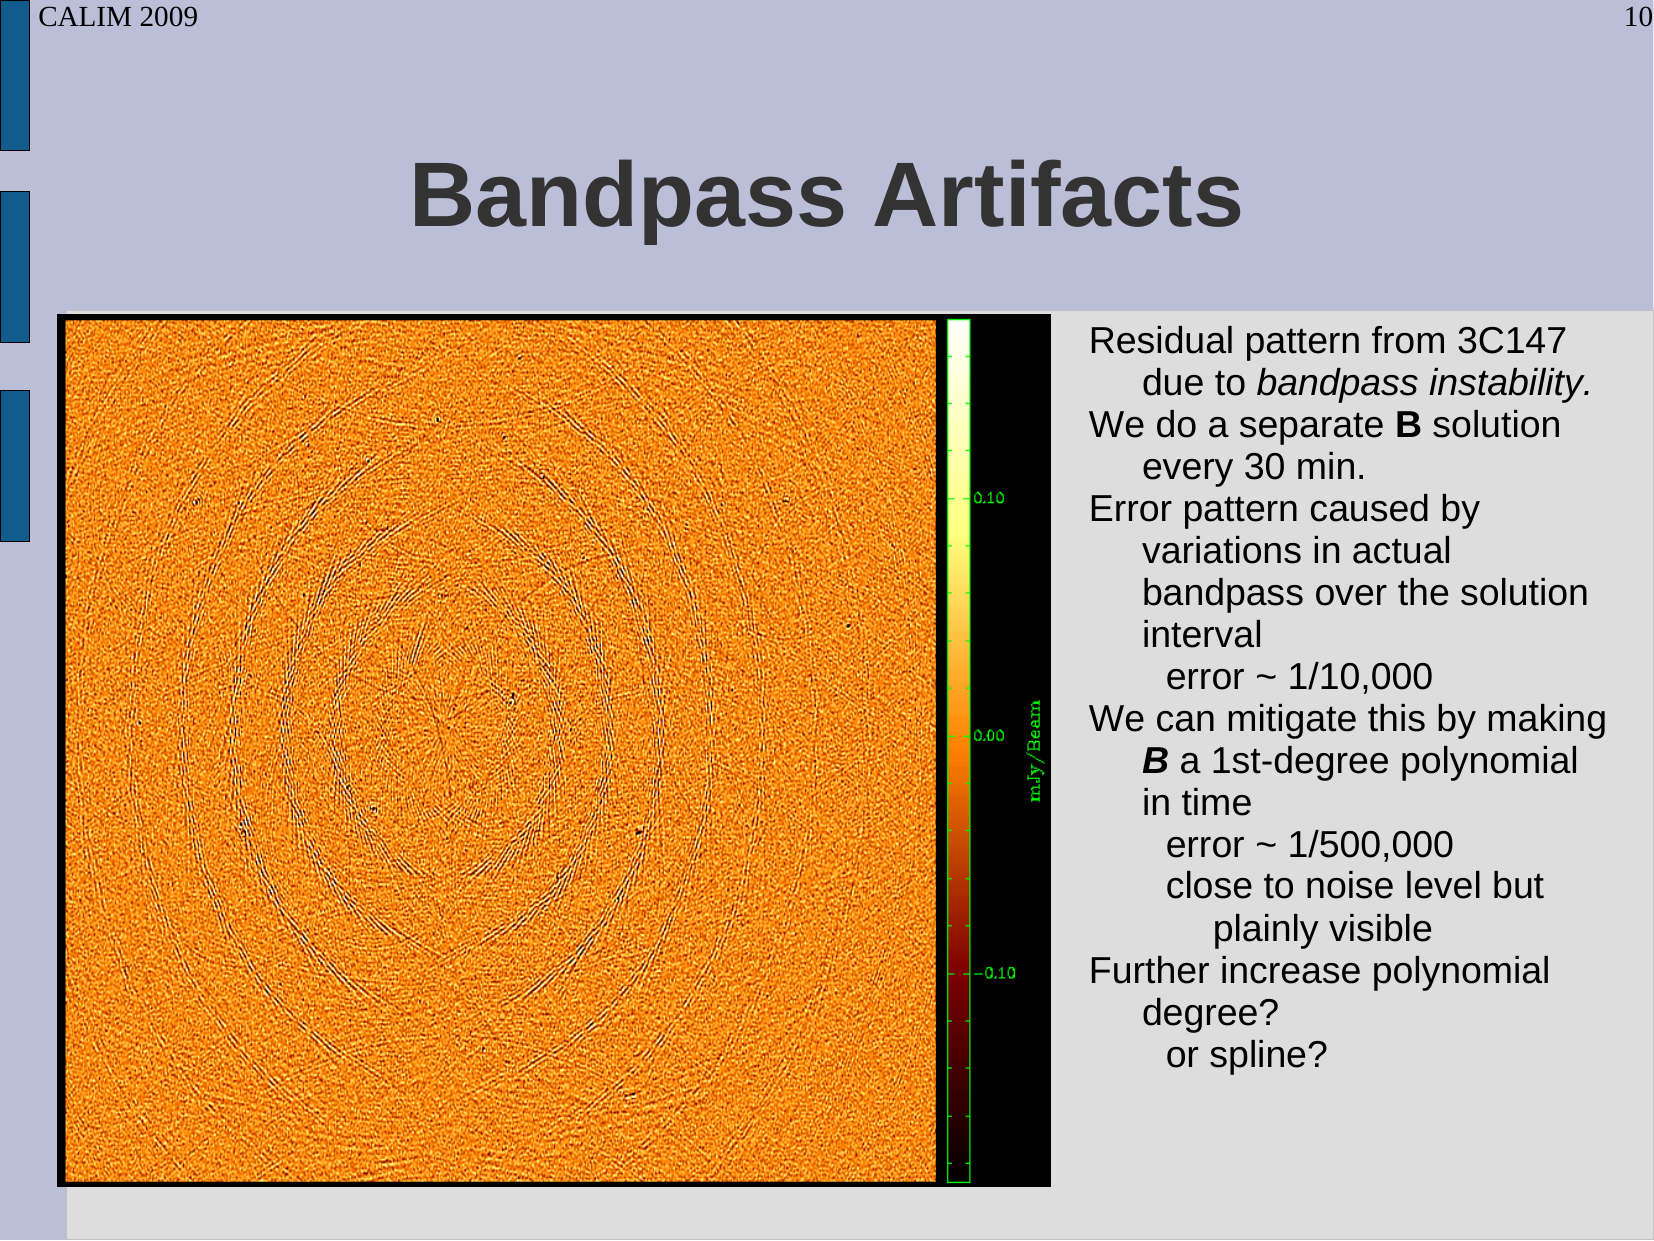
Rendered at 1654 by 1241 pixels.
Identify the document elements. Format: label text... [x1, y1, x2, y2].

title Bandpass Artifacts [121, 91, 1534, 299]
picture [57, 314, 1051, 1187]
list Residual pattern from 3C147 due to bandpass instability. We do a separate B solution every 30 min. Error pattern caused by variations in actual bandpass over the solution interval error ~ 1/10,000 We can mitigate this by making B a 1st-degree polynomial in time error ~ 1/500,000 close to noise level but plainly visible Further increase polynomial degree? or spline? [1071, 319, 1611, 1163]
